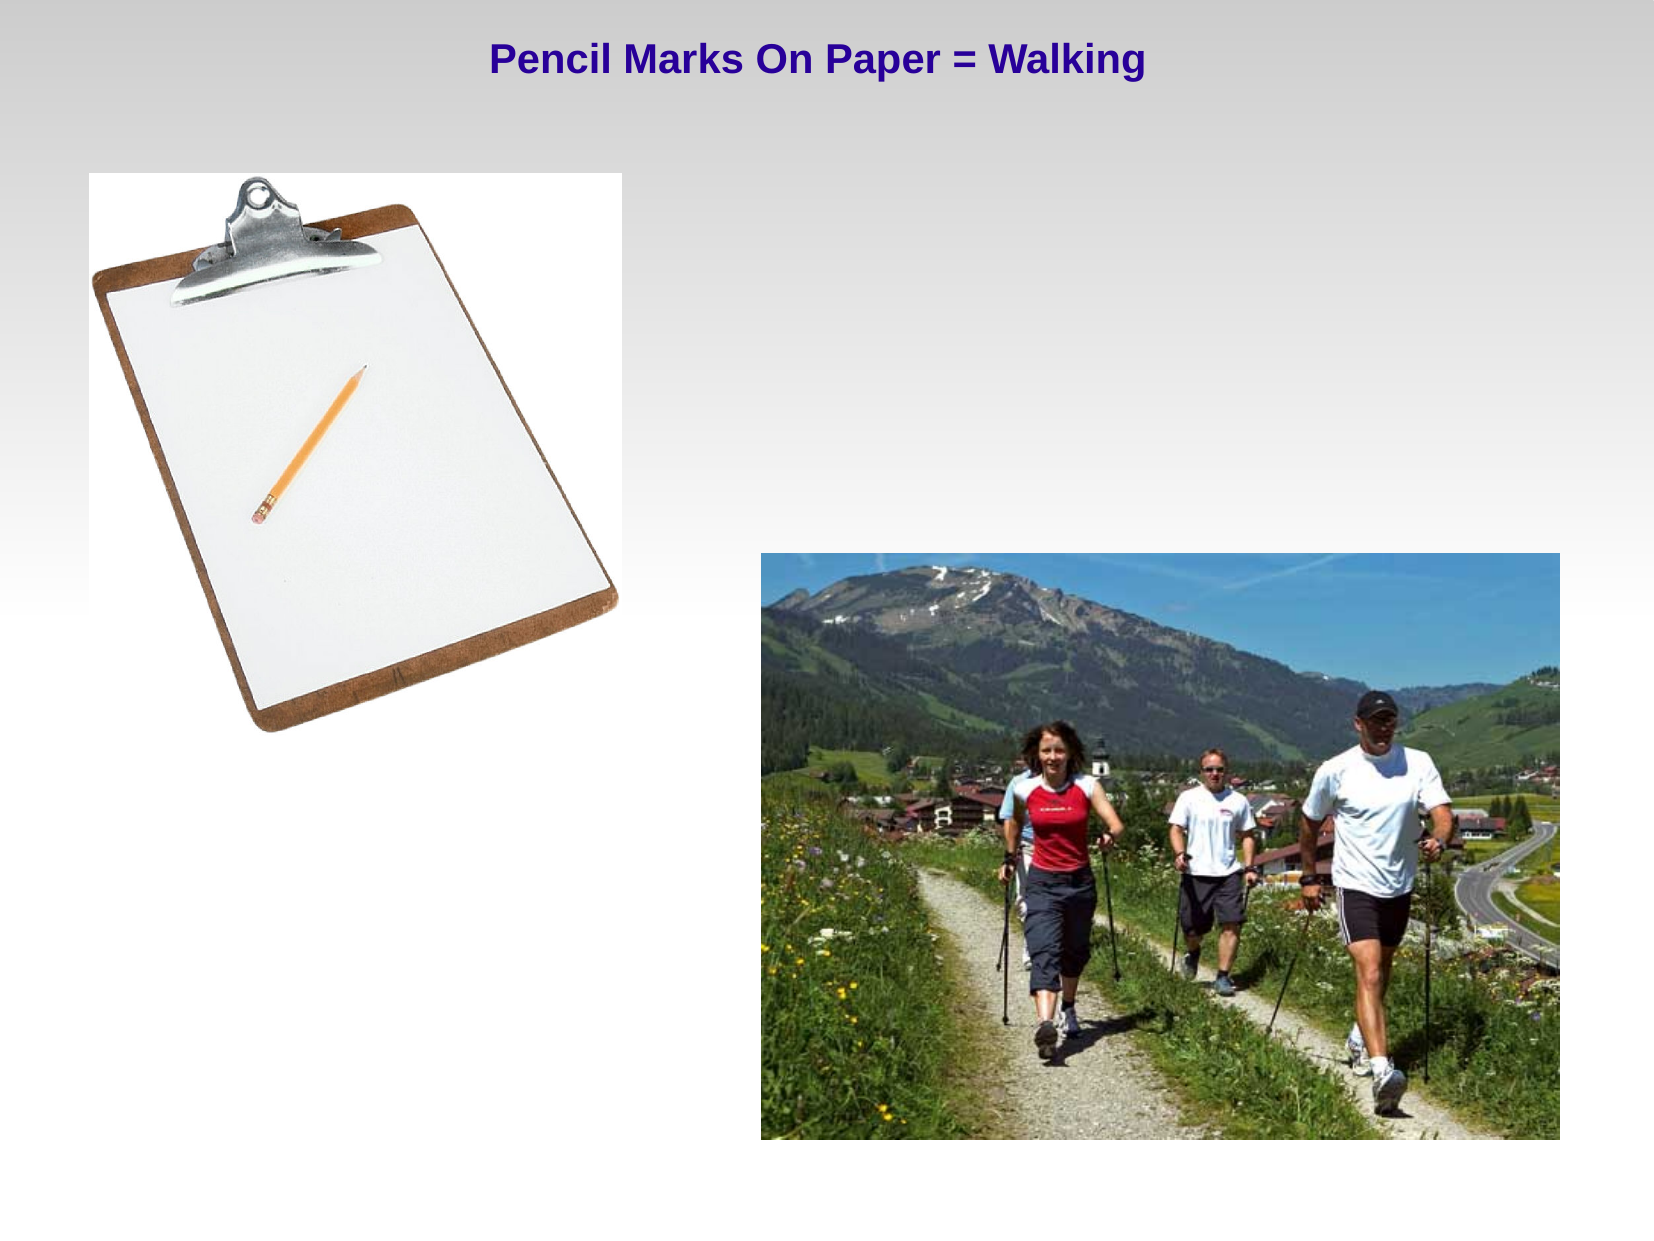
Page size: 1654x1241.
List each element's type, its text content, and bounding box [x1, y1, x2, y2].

picture [761, 553, 1560, 1140]
picture [89, 173, 622, 736]
text_box Pencil Marks On Paper = Walking [368, 28, 1444, 98]
